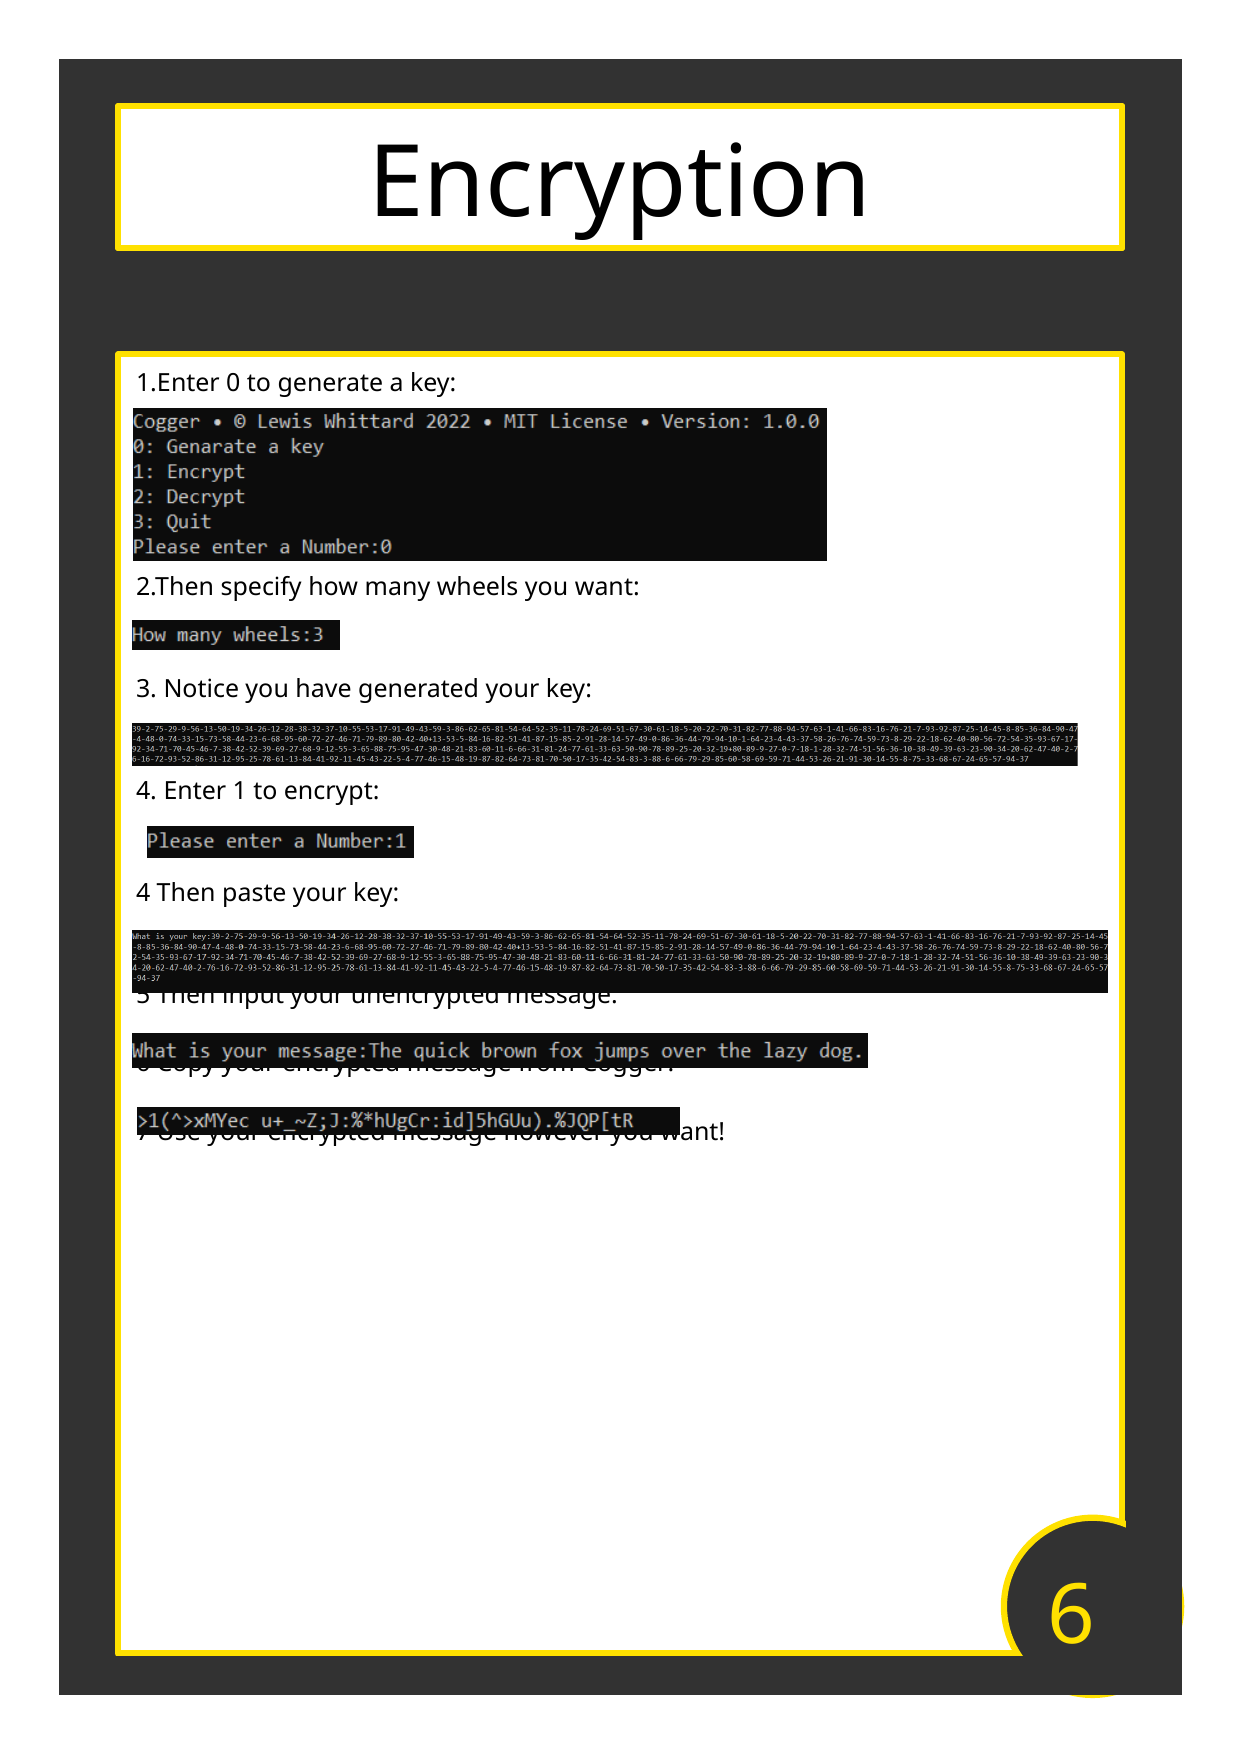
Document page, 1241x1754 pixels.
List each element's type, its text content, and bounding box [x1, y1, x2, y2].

text_box [59, 59, 1182, 1695]
picture [132, 620, 340, 651]
picture [132, 930, 1108, 993]
picture [132, 723, 1078, 766]
text_box Encryption [118, 106, 1123, 249]
picture [147, 826, 414, 858]
picture [137, 1107, 680, 1135]
picture [133, 408, 827, 562]
picture [132, 1033, 868, 1068]
text_box 1.Enter 0 to generate a key: 2.Then specify how many wheels you want: 3. Notice you have generated your key: 4. Enter 1 to encrypt: 4 Then paste your key: 5 Then input your unencrypted message: 6 Copy your encrypted message from Cogger: 7 Use your encrypted message however you want! [118, 354, 1123, 1654]
text_box 6 [1003, 1517, 1126, 1656]
